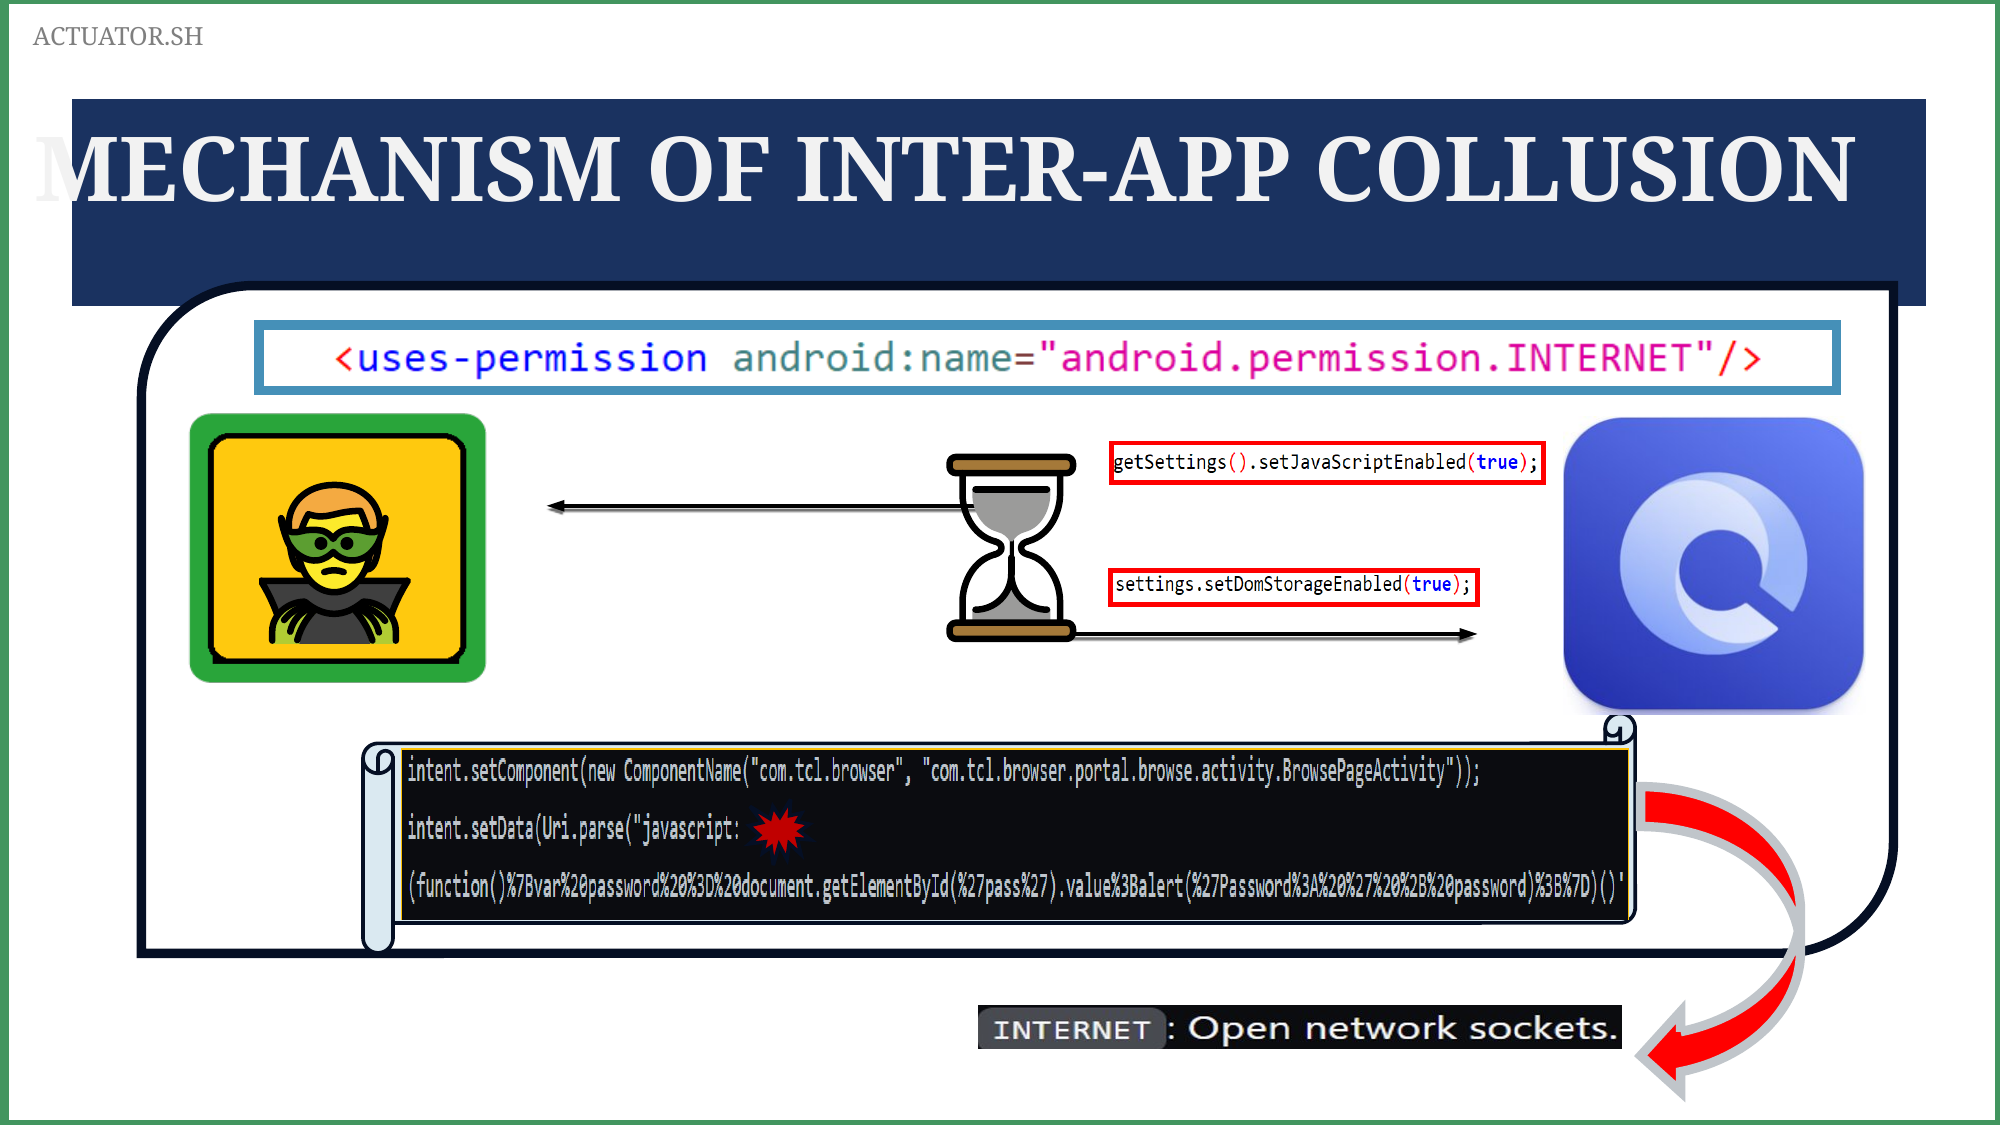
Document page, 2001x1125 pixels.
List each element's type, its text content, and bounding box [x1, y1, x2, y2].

picture [946, 453, 1078, 643]
picture [1113, 573, 1475, 598]
picture [316, 333, 1795, 381]
text_box Actuator.sh [17, 12, 295, 62]
title Mechanism of Inter-App Collusion [19, 65, 1995, 228]
text_box [141, 285, 1894, 1092]
picture [1563, 416, 1866, 715]
picture [402, 750, 1628, 920]
picture [1114, 445, 1541, 480]
picture [978, 1005, 1622, 1049]
picture [159, 397, 513, 699]
